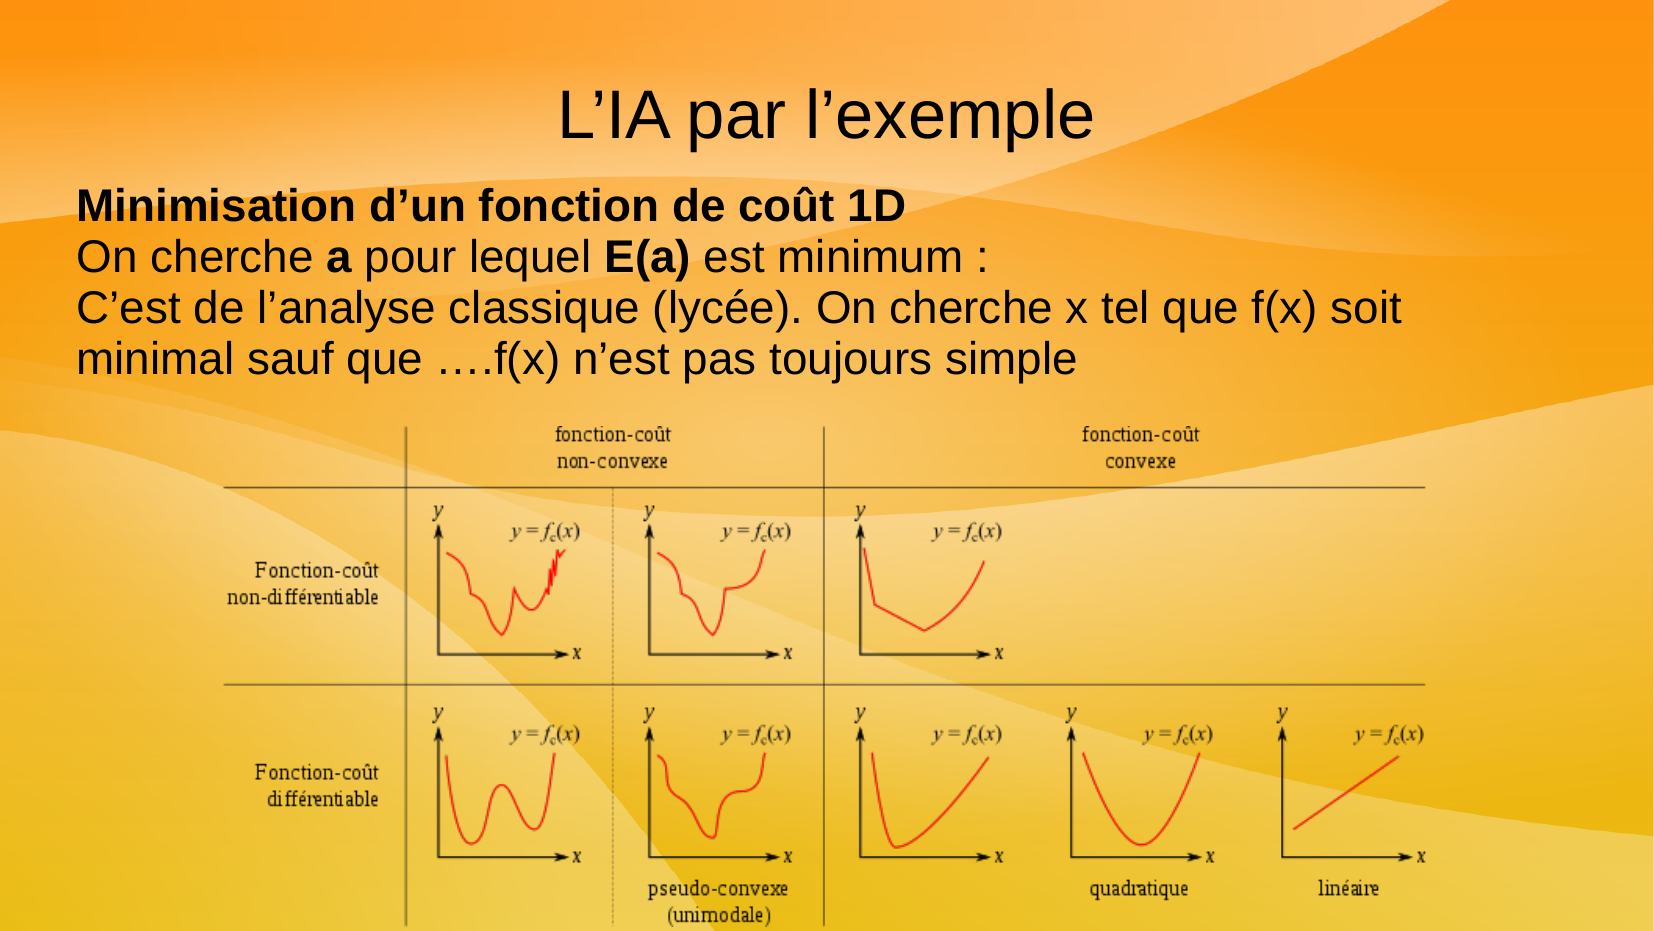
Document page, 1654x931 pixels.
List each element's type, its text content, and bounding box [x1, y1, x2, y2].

title L’IA par l’exemple [82, 37, 1571, 193]
subtitle Minimisation d’un fonction de coût 1D On cherche a pour lequel E(a) est minimum : C’est de l’analyse classique (lycée). On cherche x tel que f(x) soit minimal sauf que ….f(x) n’est pas toujours simple [76, 179, 1565, 928]
picture [0, 0, 1654, 931]
